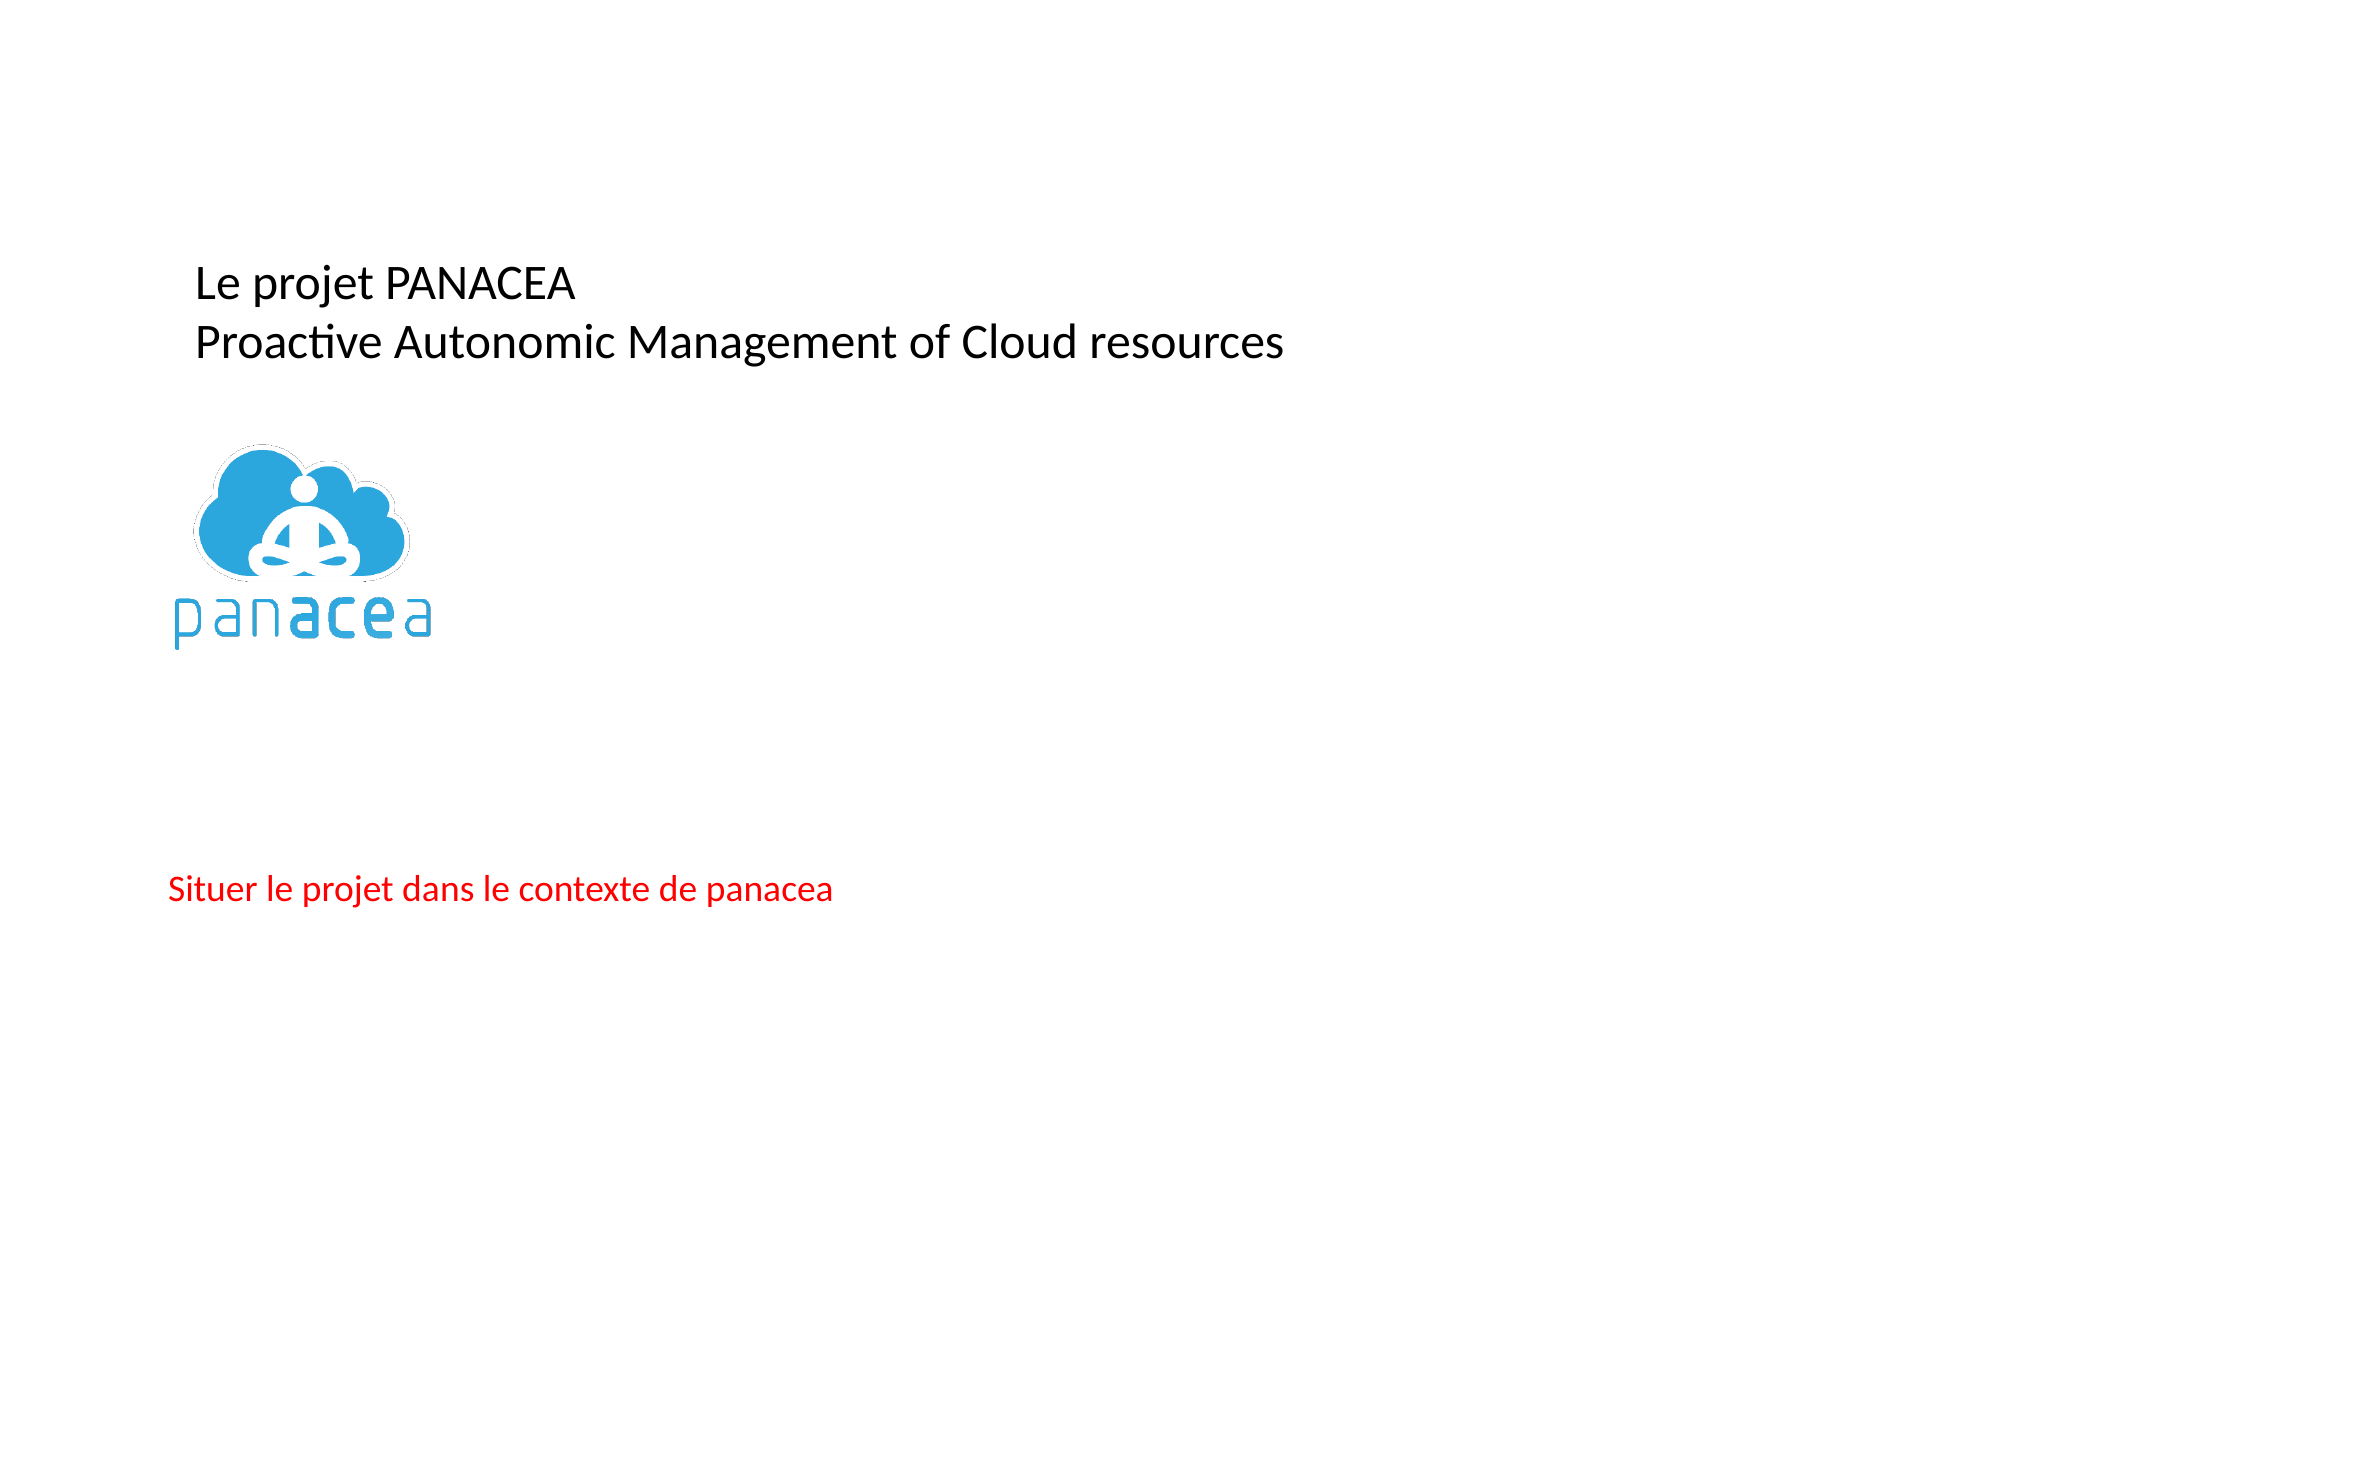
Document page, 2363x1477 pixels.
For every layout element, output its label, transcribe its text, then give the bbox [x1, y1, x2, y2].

text_box Le projet PANACEA Proactive Autonomic Management of Cloud resources [180, 242, 1361, 436]
picture [153, 395, 463, 703]
text_box Situer le projet dans le contexte de panacea [153, 856, 1335, 917]
